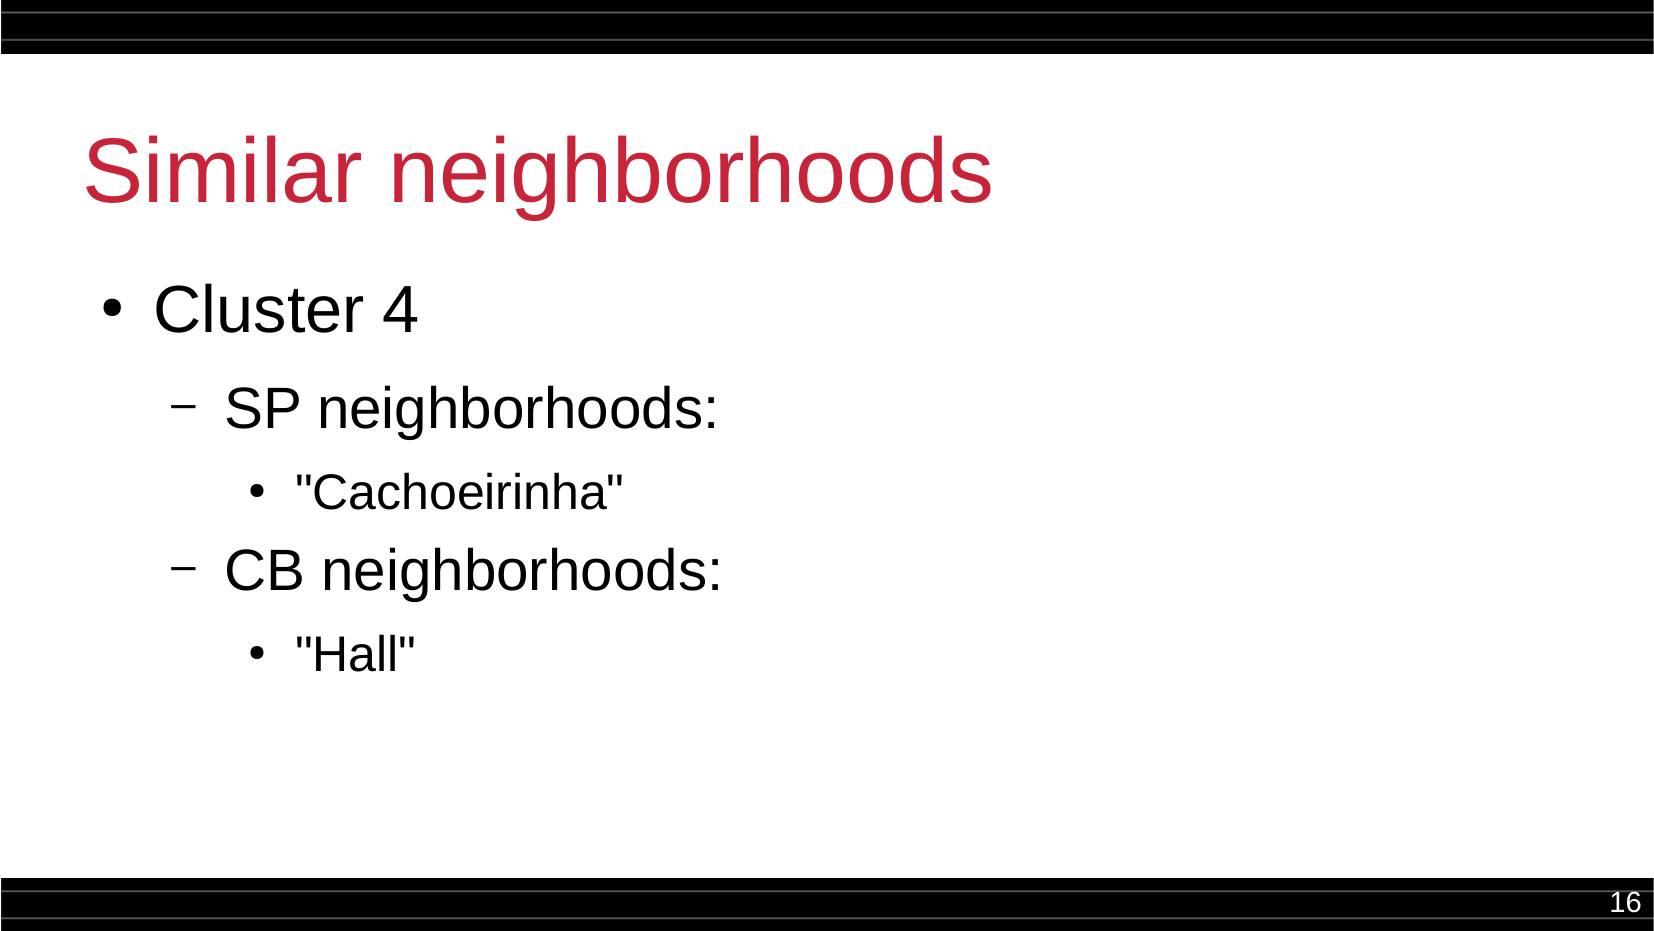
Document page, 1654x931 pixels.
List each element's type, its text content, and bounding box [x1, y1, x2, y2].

picture [1, 878, 1654, 931]
title Similar neighborhoods [82, 92, 1571, 249]
picture [1, 0, 1654, 54]
list Cluster 4 SP neighborhoods: "Cachoeirinha" CB neighborhoods: "Hall" [82, 271, 1571, 758]
